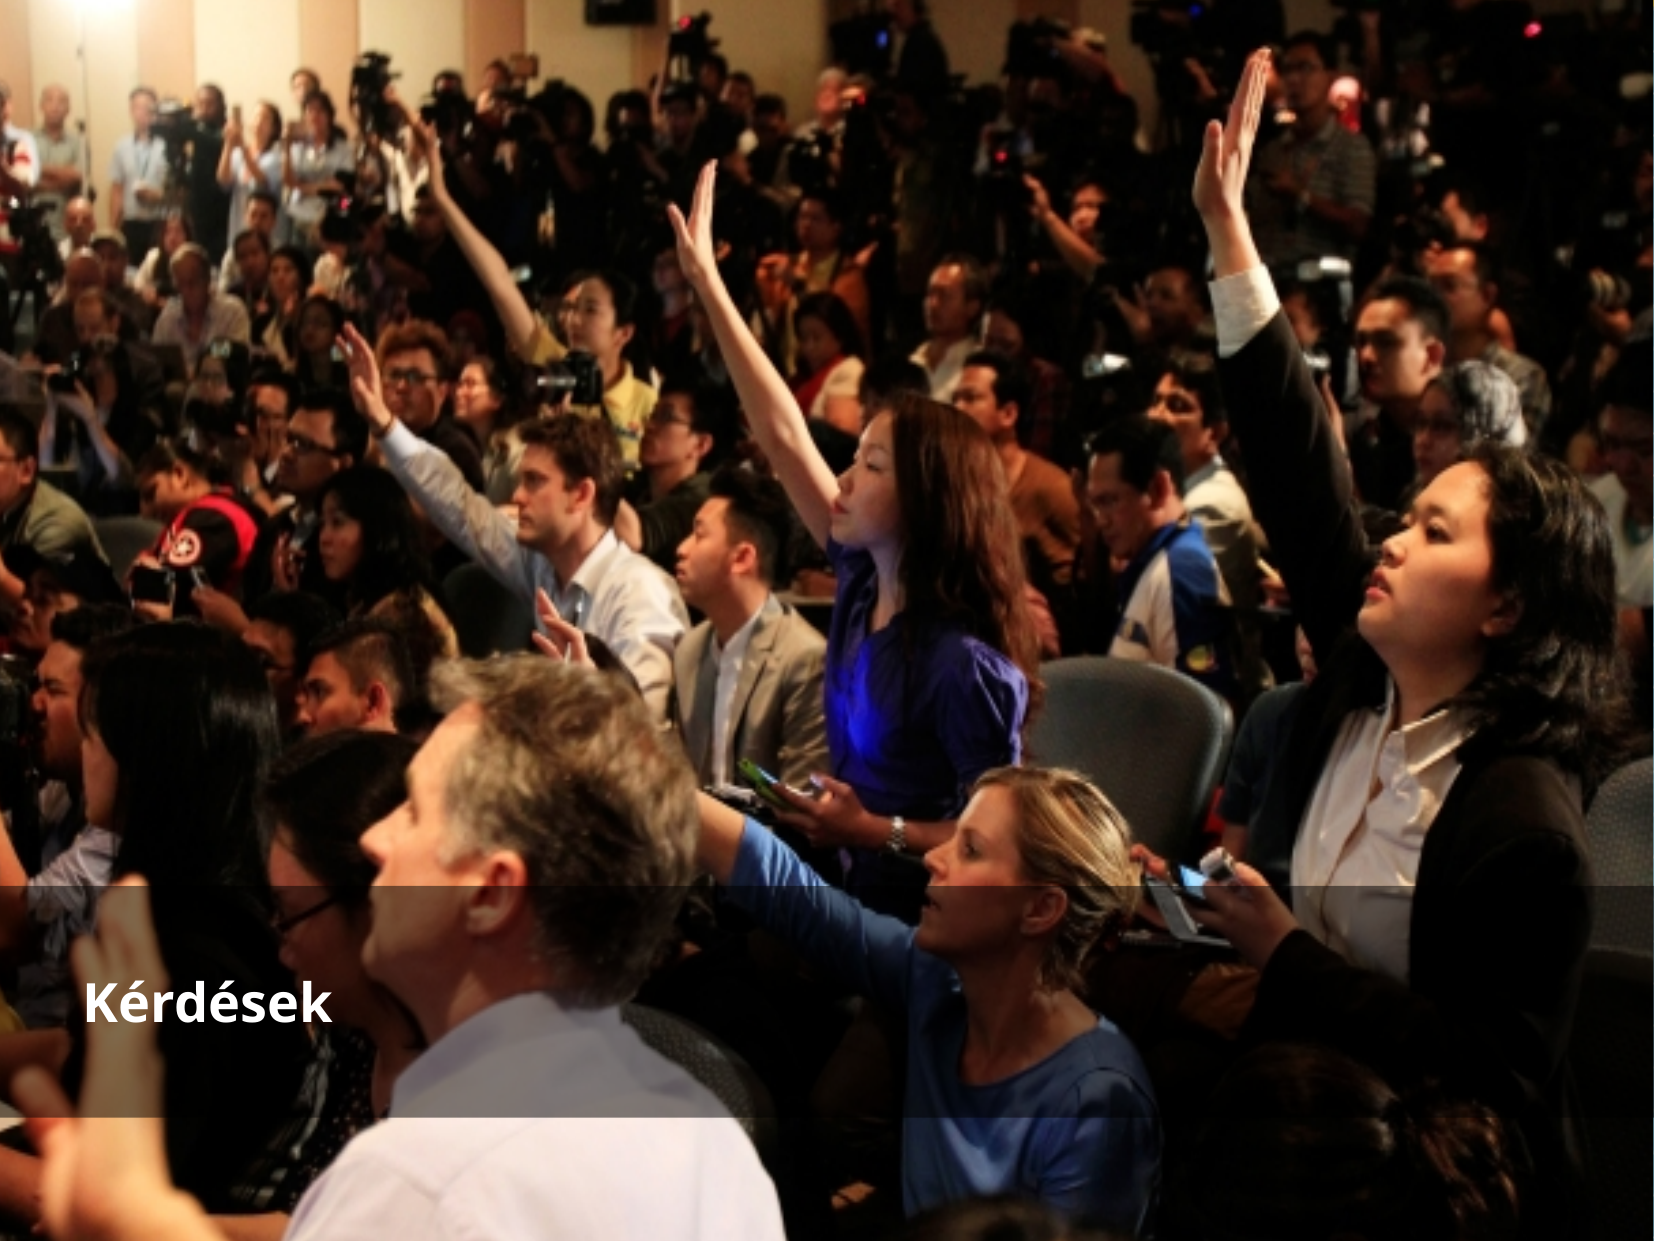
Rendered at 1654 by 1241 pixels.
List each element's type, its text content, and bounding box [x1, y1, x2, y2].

title Kérdések [0, 885, 1654, 1118]
picture [0, 1118, 1654, 1241]
picture [0, 0, 1654, 885]
